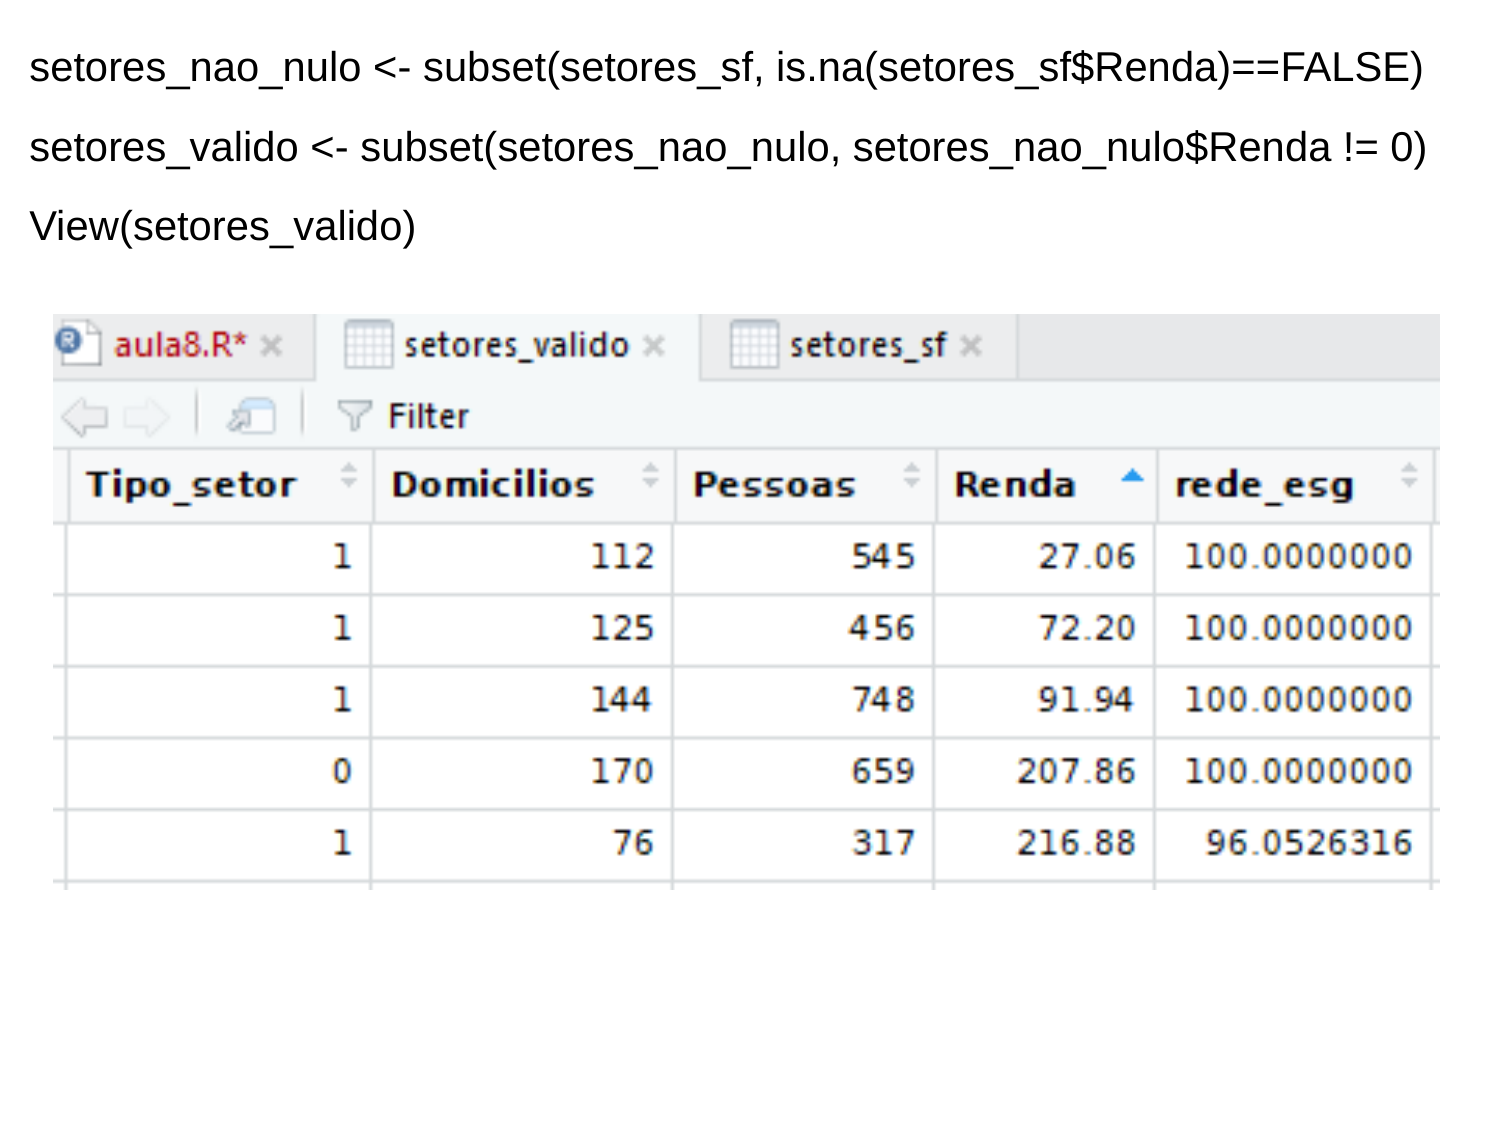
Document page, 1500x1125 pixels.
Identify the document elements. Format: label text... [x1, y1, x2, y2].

list setores_nao_nulo <- subset(setores_sf, is.na(setores_sf$Renda)==FALSE) setores_valido <- subset(setores_nao_nulo, setores_nao_nulo$Renda != 0) View(setores_valido) [29, 39, 1481, 693]
picture [53, 314, 1440, 890]
